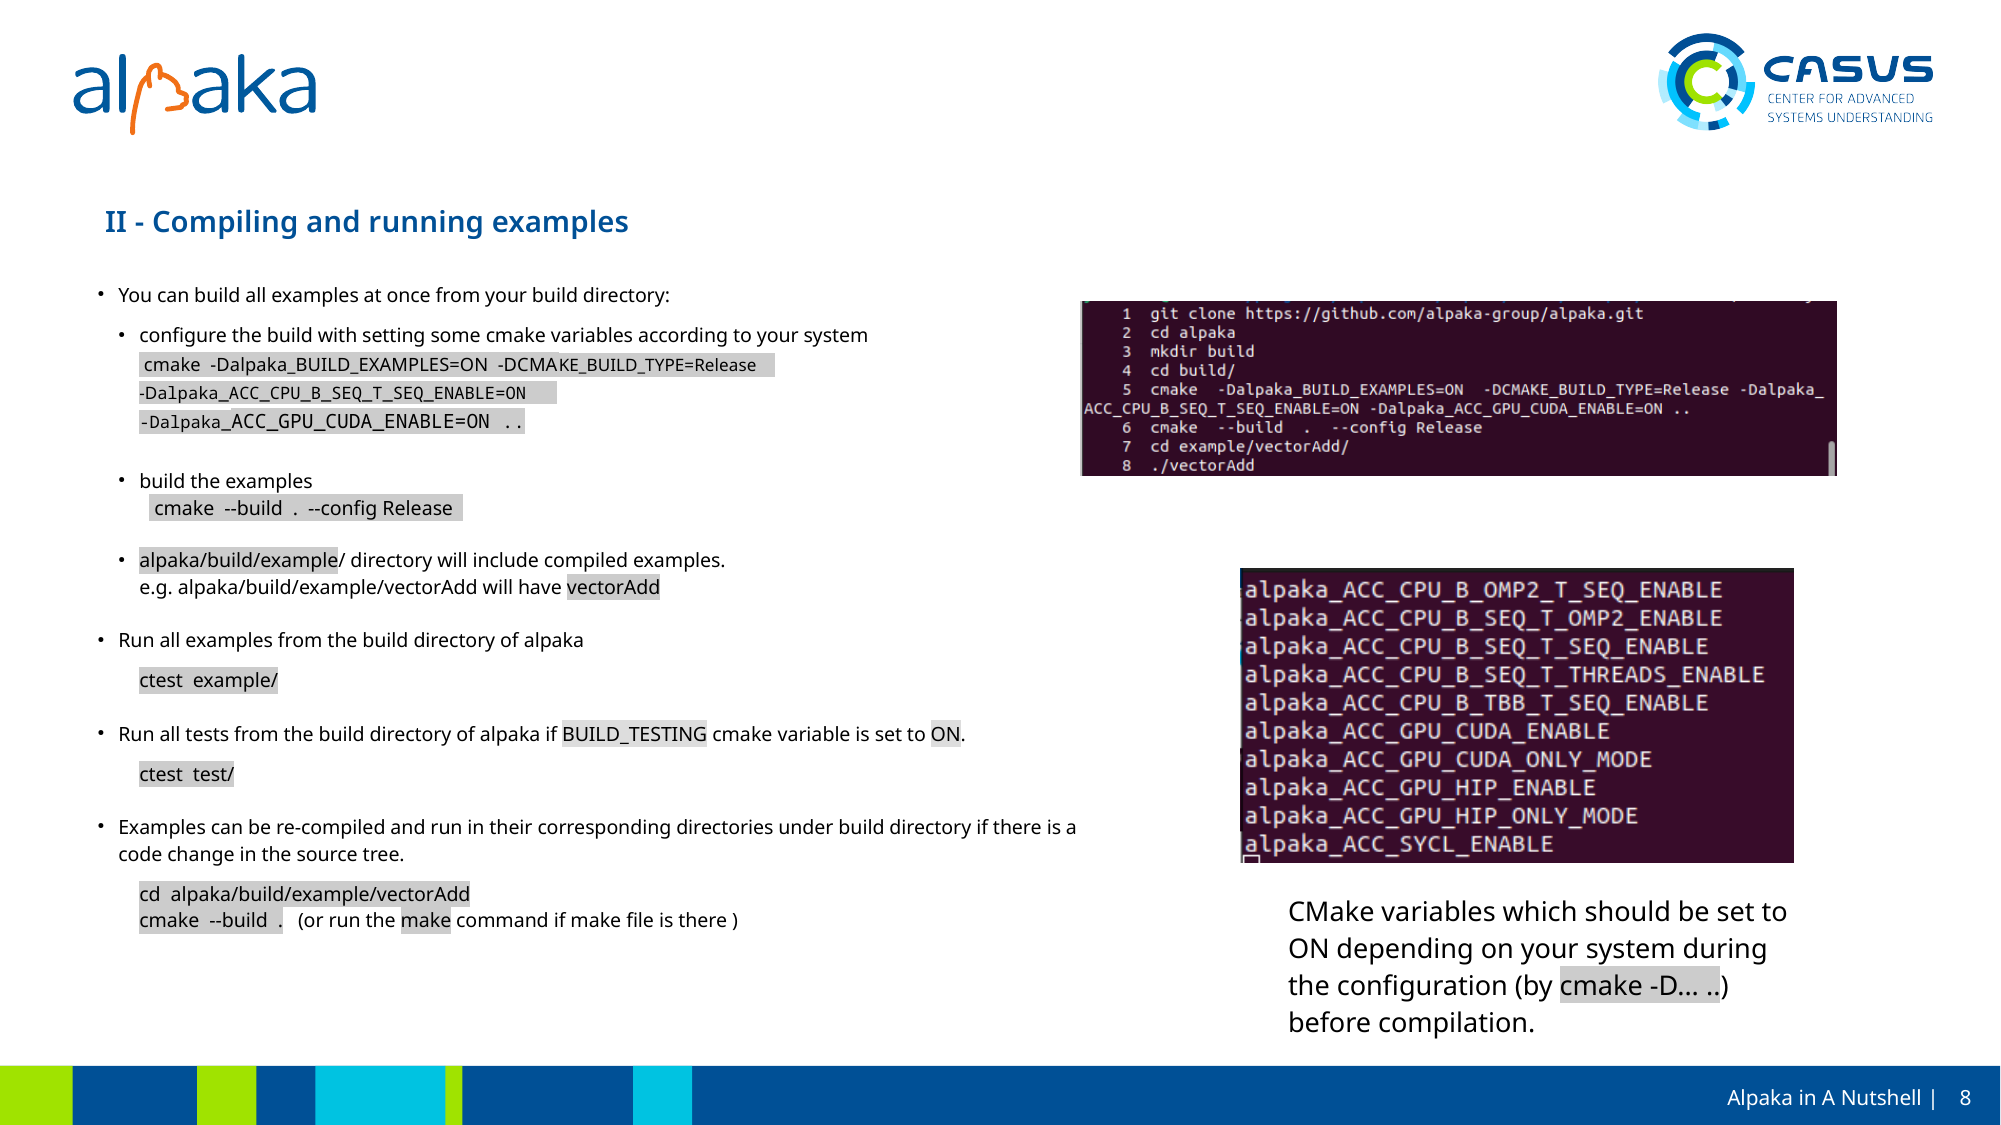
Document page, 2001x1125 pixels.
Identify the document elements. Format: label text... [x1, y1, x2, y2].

picture [1658, 33, 1933, 131]
picture [1080, 301, 1837, 476]
picture [72, 53, 317, 136]
list II - Compiling and running examples You can build all examples at once from your build directory: configure the build with setting some cmake variables according to your system cmake -Dalpaka_BUILD_EXAMPLES=ON -DCMAKE_BUILD_TYPE=Release -Dalpaka_ACC_CPU_B_SEQ_T_SEQ_ENABLE=ON -Dalpaka_ACC_GPU_CUDA_ENABLE=ON .. build the examples cmake --build . --config Release alpaka/build/example/ directory will include compiled examples. e.g. alpaka/build/example/vectorAdd will have vectorAdd Run all examples from the build directory of alpaka ctest example/ Run all tests from the build directory of alpaka if BUILD_TESTING cmake variable is set to ON. ctest test/ Examples can be re-compiled and run in their corresponding directories under build directory if there is a code change in the source tree. cd alpaka/build/example/vectorAdd cmake --build . (or run the make command if make file is there ) [97, 200, 1087, 981]
text_box CMake variables which should be set to ON depending on your system during the configuration (by cmake -D... ..) before compilation. [1273, 885, 1831, 1009]
picture [1240, 568, 1794, 863]
